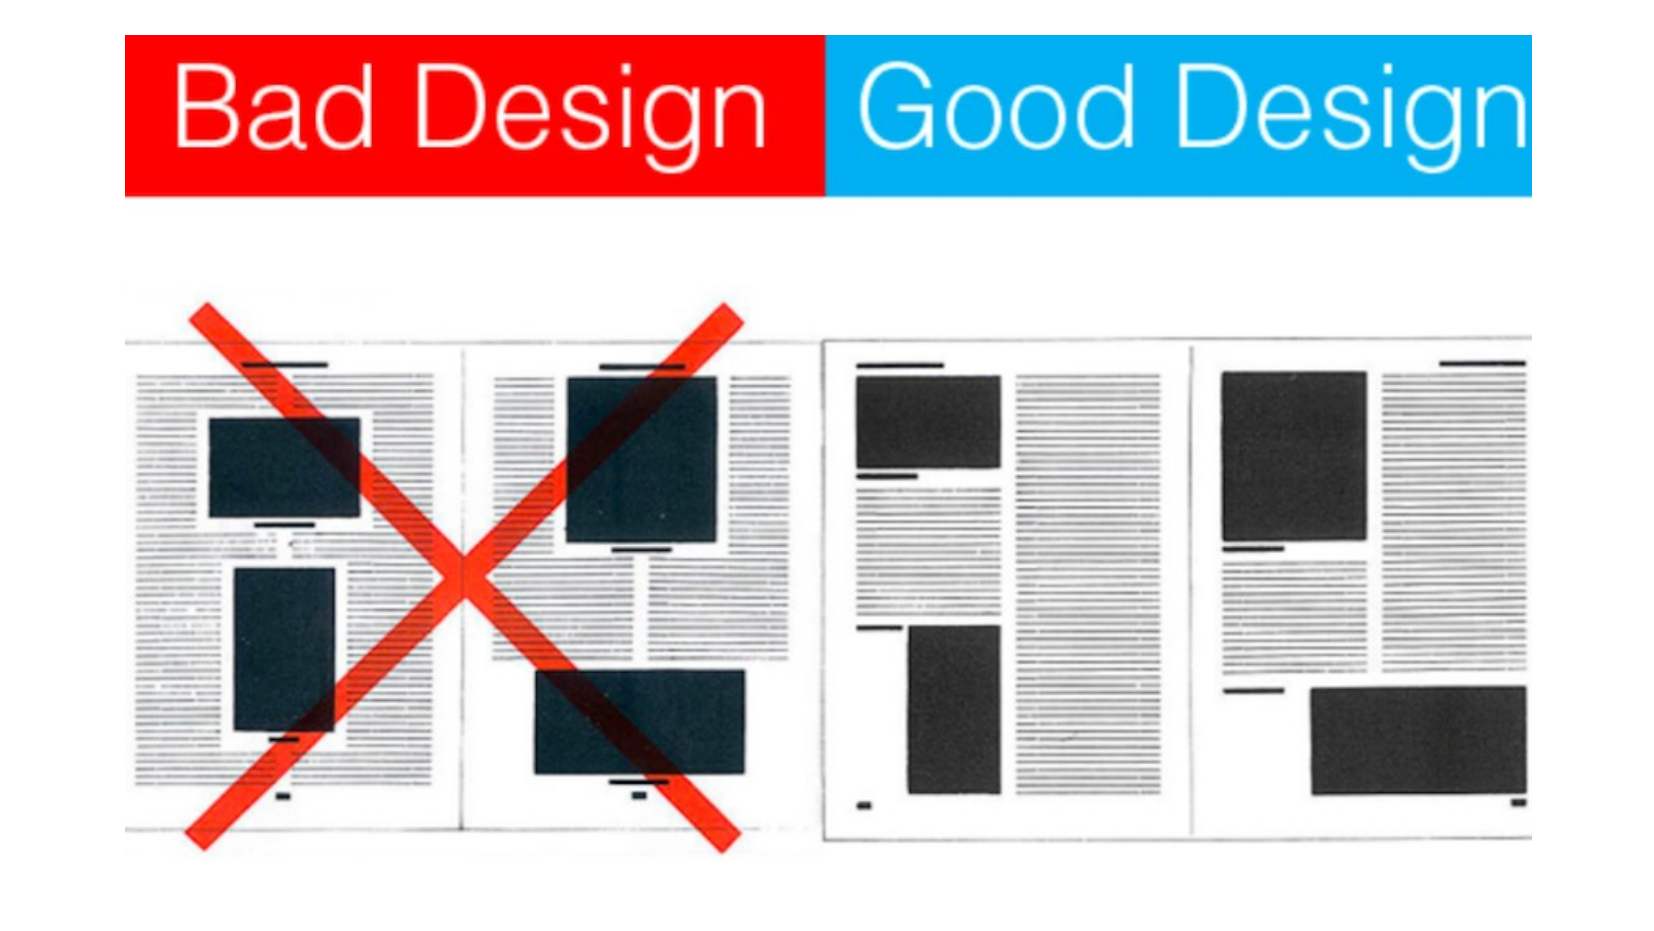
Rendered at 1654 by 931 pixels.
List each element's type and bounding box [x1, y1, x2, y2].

picture [945, 84, 1003, 151]
picture [1257, 84, 1312, 151]
picture [1076, 62, 1134, 151]
picture [1323, 84, 1372, 151]
picture [1178, 62, 1247, 148]
picture [1383, 62, 1393, 75]
picture [859, 60, 934, 151]
picture [1404, 84, 1462, 175]
picture [1010, 84, 1067, 151]
picture [1476, 84, 1526, 148]
picture [1383, 87, 1393, 148]
picture [125, 35, 1532, 897]
